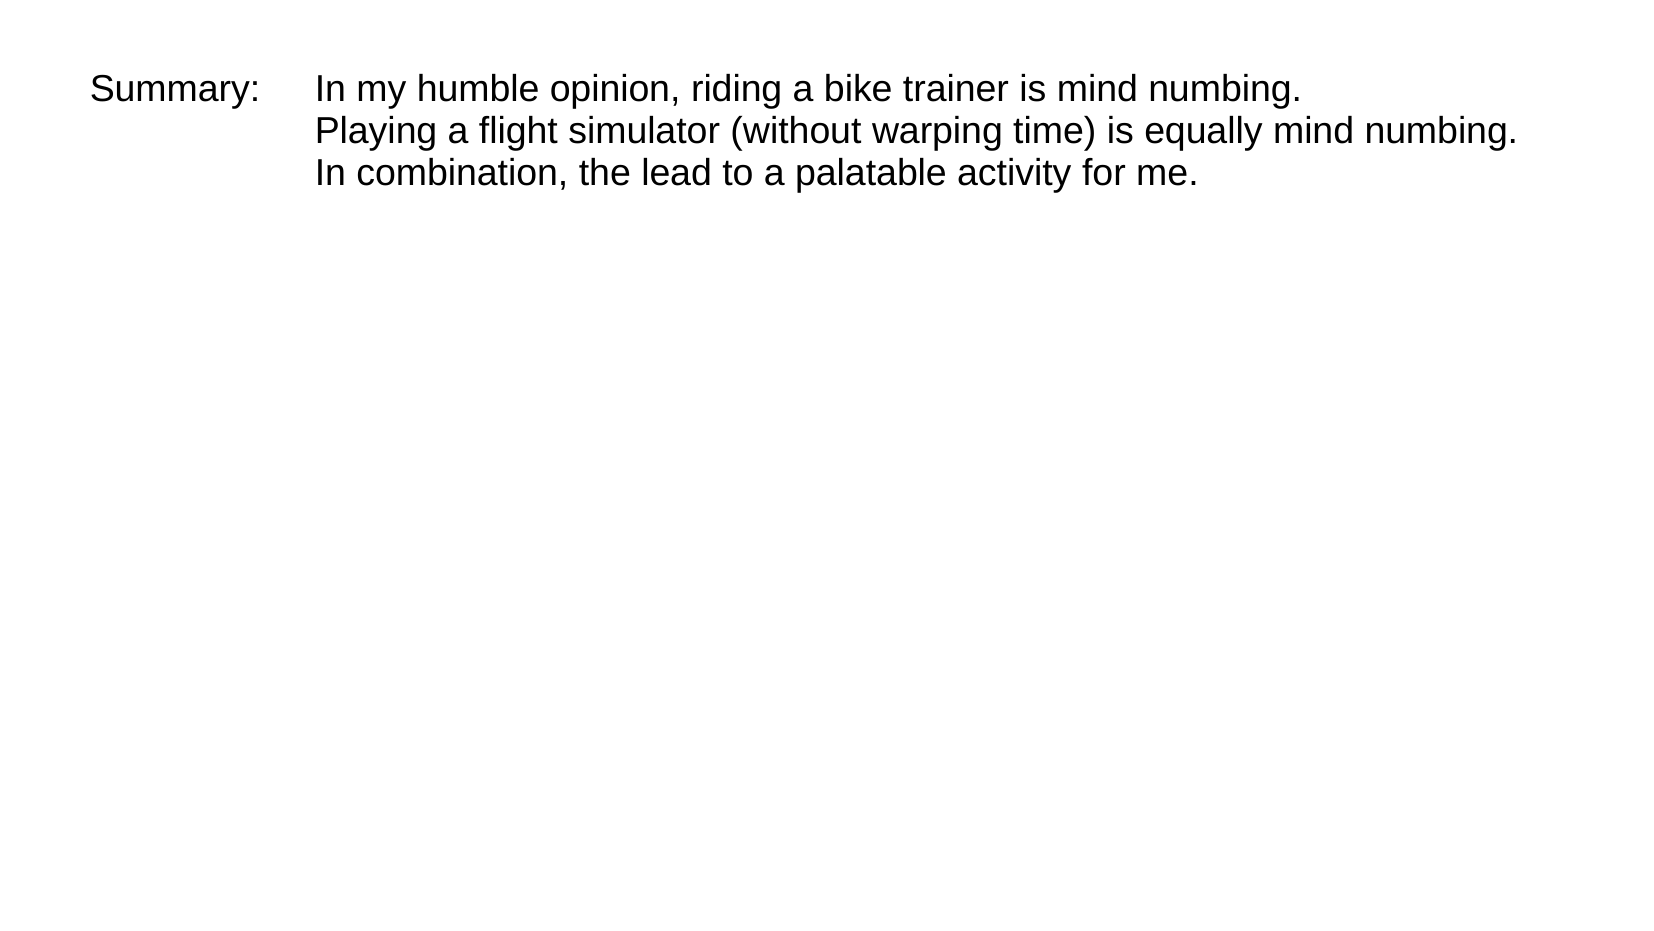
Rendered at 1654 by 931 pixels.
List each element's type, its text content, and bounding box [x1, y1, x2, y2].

text_box Summary: In my humble opinion, riding a bike trainer is mind numbing. Playing a flight simulator (without warping time) is equally mind numbing. In combination, the lead to a palatable activity for me. [75, 60, 1576, 285]
